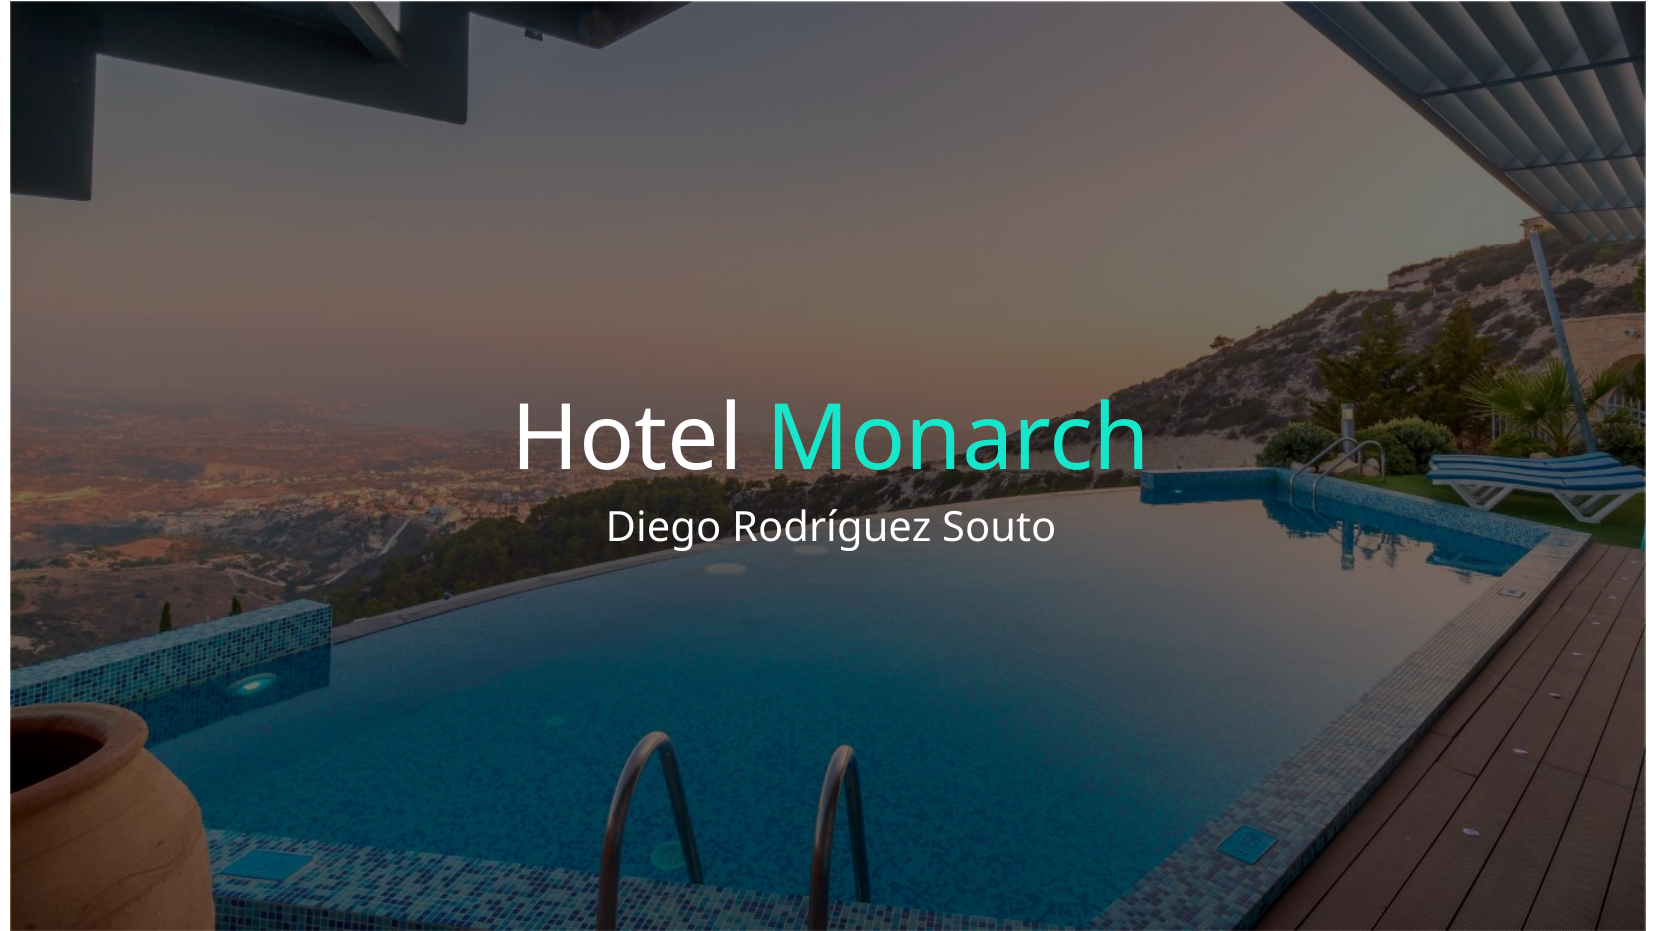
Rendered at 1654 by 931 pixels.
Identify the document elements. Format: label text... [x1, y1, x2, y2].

picture [10, 1, 1646, 931]
title Hotel Monarch Diego Rodríguez Souto [86, 384, 1576, 540]
